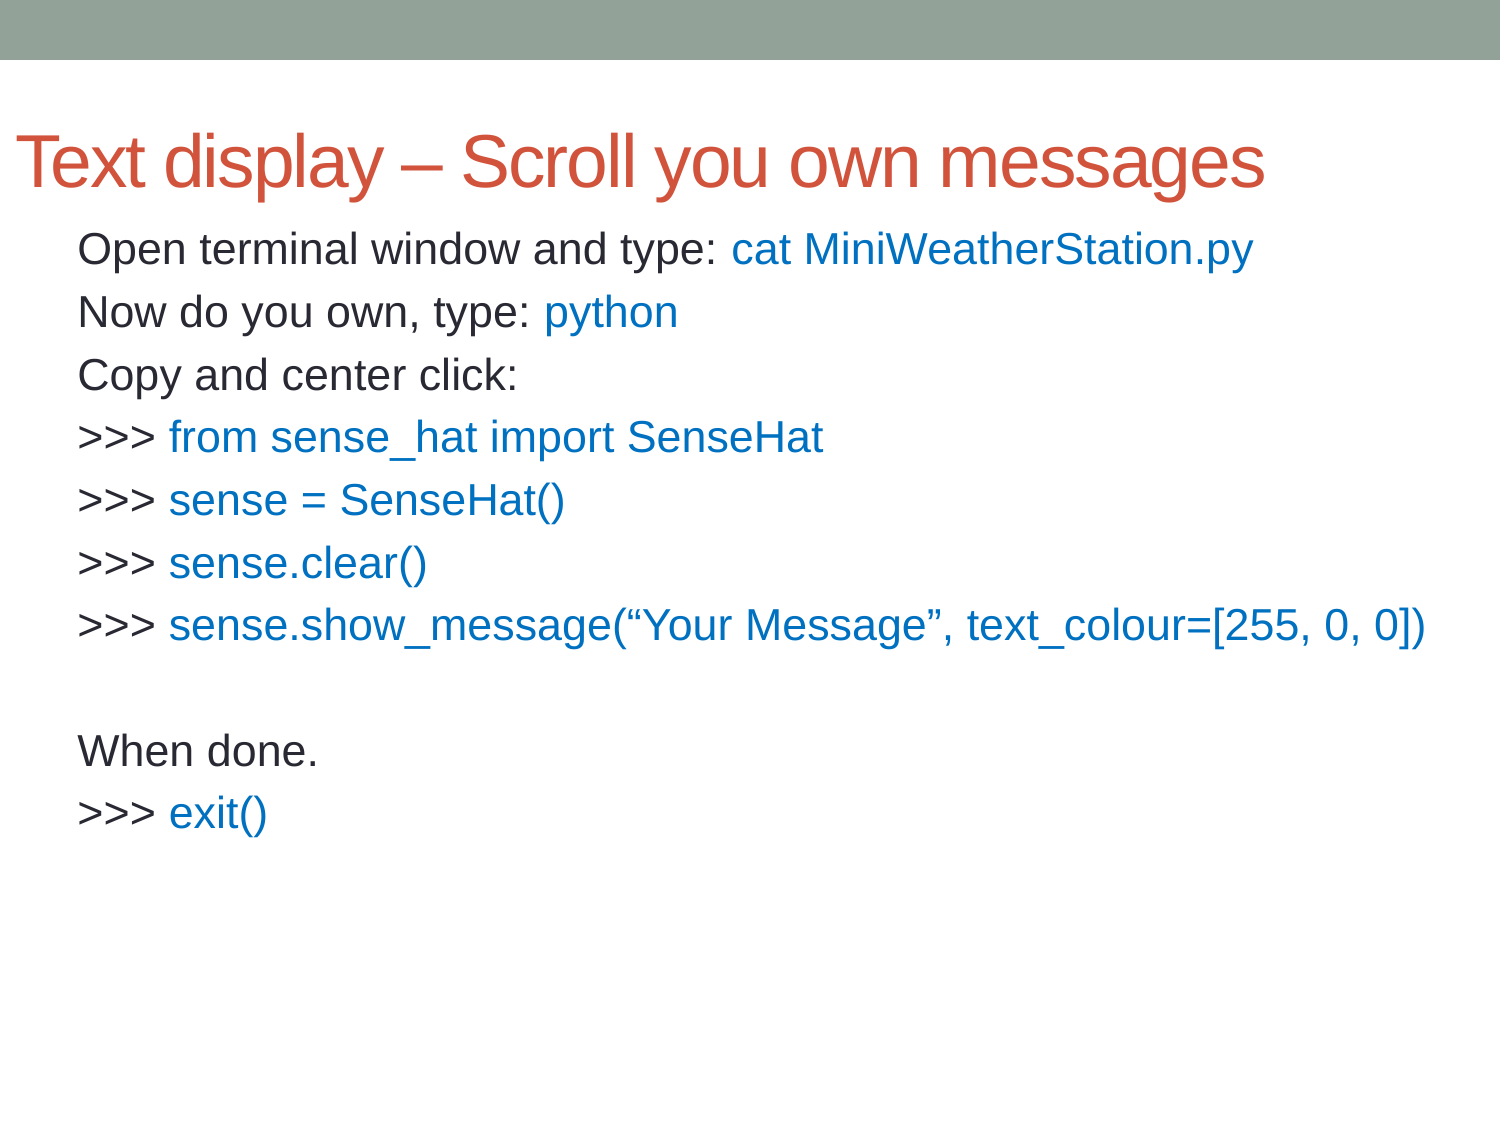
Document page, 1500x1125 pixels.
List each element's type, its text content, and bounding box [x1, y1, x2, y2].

title Text display – Scroll you own messages [0, 76, 1350, 239]
list Open terminal window and type: cat MiniWeatherStation.py Now do you own, type: python Copy and center click: >>> from sense_hat import SenseHat >>> sense = SenseHat() >>> sense.clear() >>> sense.show_message(“Your Message”, text_colour=[255, 0, 0]) When done. >>> exit() [62, 212, 1475, 850]
